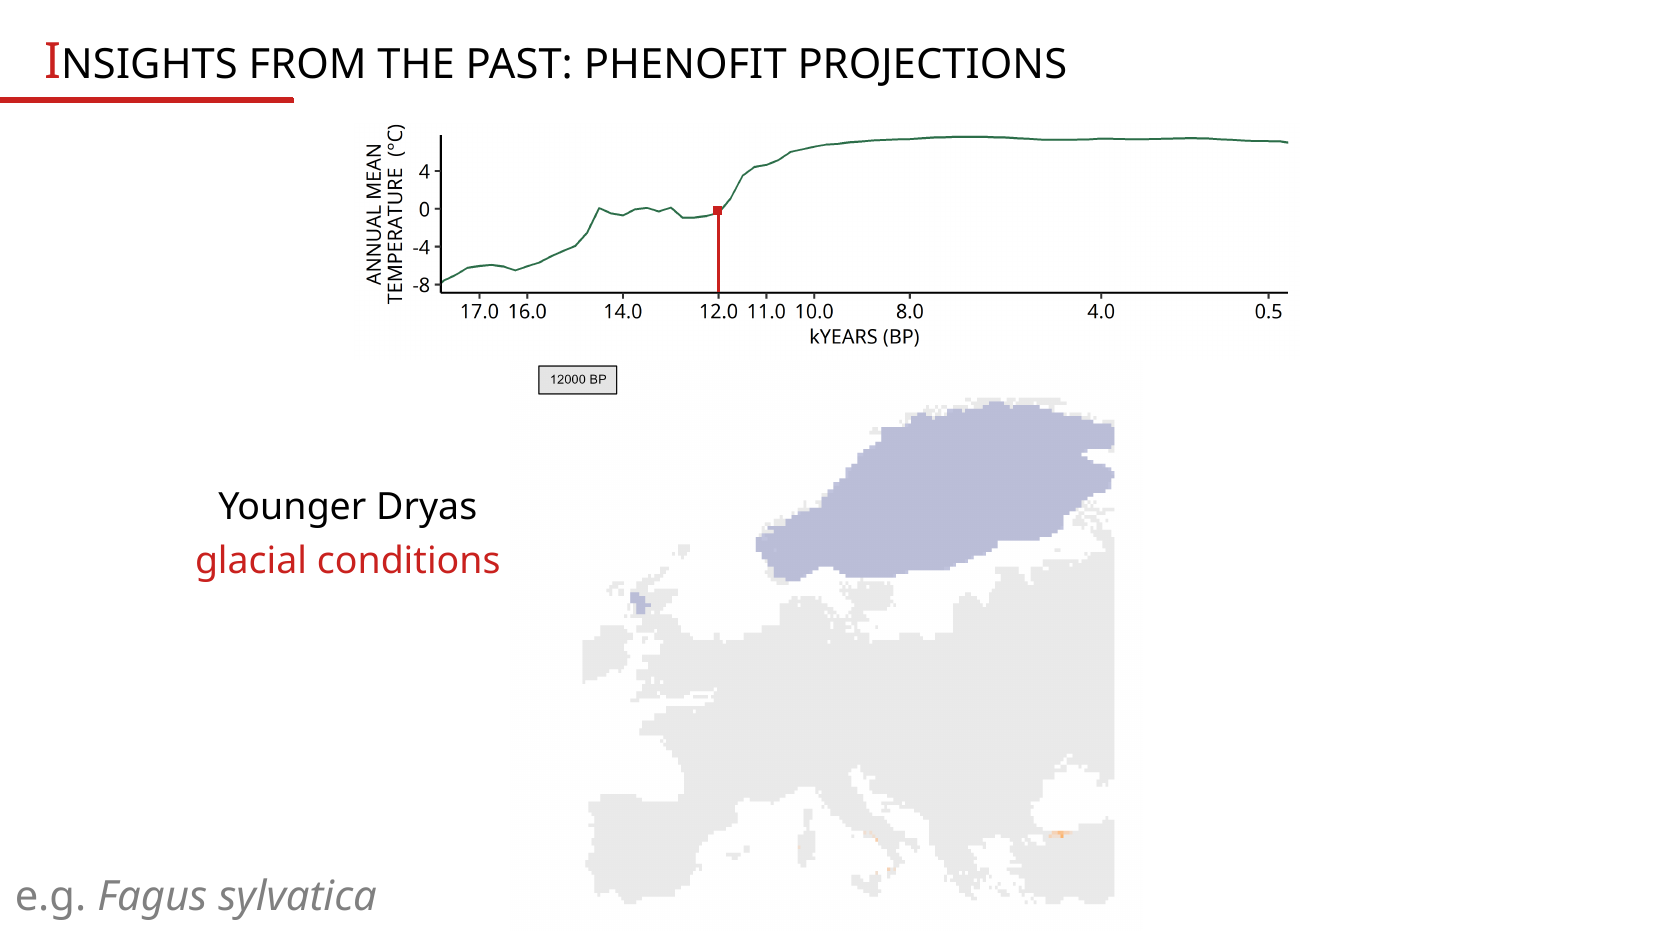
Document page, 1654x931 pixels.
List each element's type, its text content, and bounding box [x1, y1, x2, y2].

text_box Younger Dryas [120, 472, 576, 525]
text_box glacial conditions [120, 525, 576, 592]
text_box [713, 206, 722, 215]
text_box e.g. Fagus sylvatica [0, 858, 473, 931]
picture [354, 123, 1300, 931]
text_box INSIGHTS FROM THE PAST: PHENOFIT PROJECTIONS [29, 0, 1625, 119]
